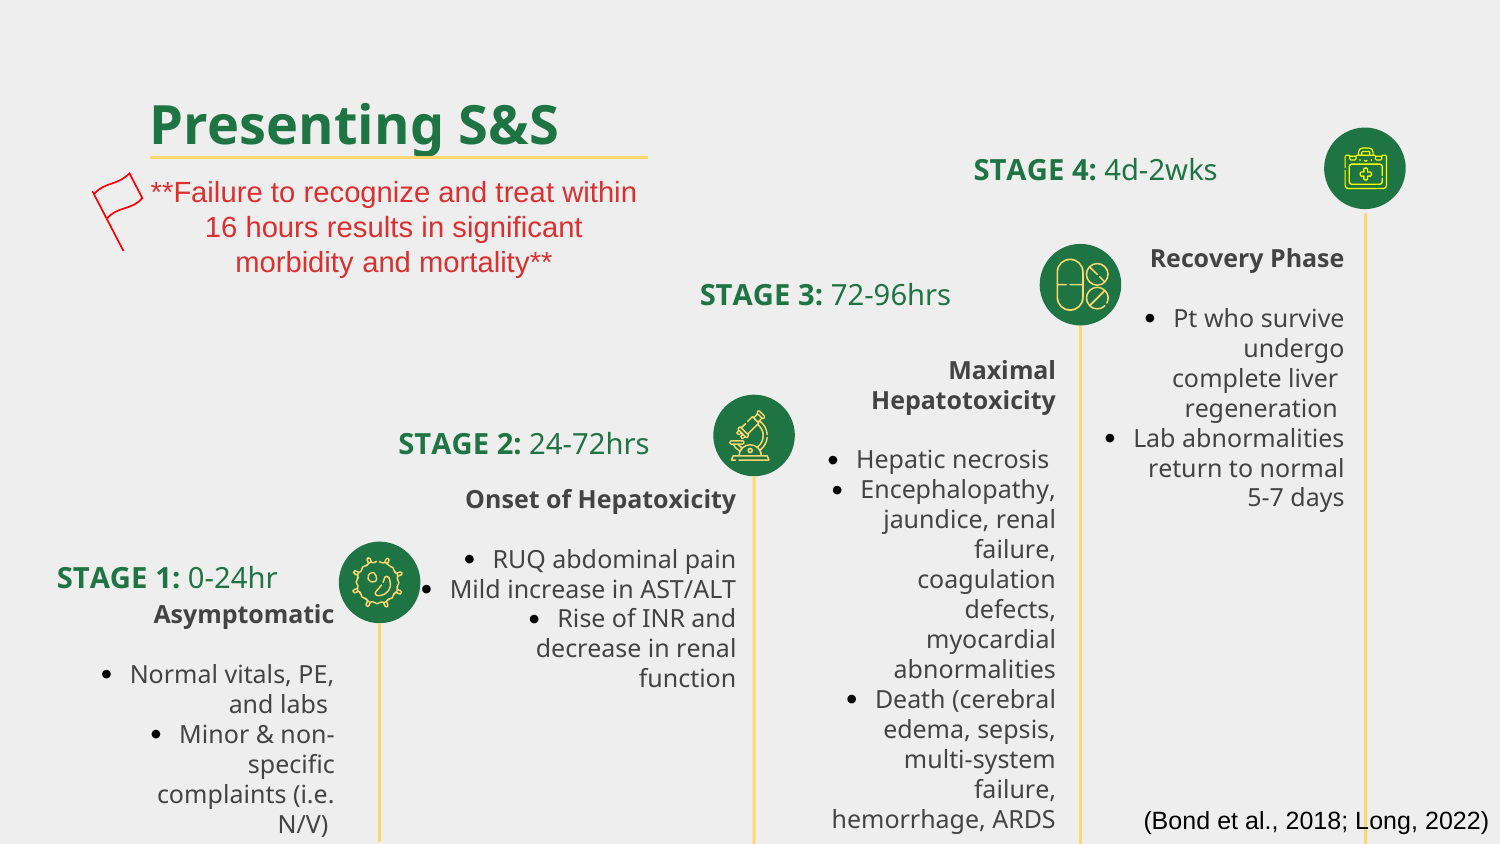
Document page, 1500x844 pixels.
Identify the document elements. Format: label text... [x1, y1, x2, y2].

subtitle Maximal Hepatotoxicity Hepatic necrosis Encephalopathy, jaundice, renal failure, coagulation defects, myocardial abnormalities Death (cerebral edema, sepsis, multi-system failure, hemorrhage, ARDS [757, 339, 1072, 769]
title STAGE 1: 0-24hr [41, 544, 322, 603]
text_box [1324, 127, 1406, 210]
text_box [713, 394, 795, 477]
text_box Recovery Phase Pt who survive undergo complete liver regeneration Lab abnormalities return to normal 5-7 days [1070, 227, 1360, 657]
title STAGE 3: 72-96hrs [684, 261, 1020, 320]
title Presenting S&S [134, 75, 1366, 170]
subtitle Asymptomatic Normal vitals, PE, and labs Minor & non-specific complaints (i.e. N/V) [60, 583, 350, 844]
subtitle Onset of Hepatoxicity RUQ abdominal pain Mild increase in AST/ALT Rise of INR and decrease in renal function [403, 468, 752, 774]
title STAGE 2: 24-72hrs [383, 410, 711, 469]
text_box [1039, 245, 1070, 325]
picture [71, 156, 182, 267]
text_box STAGE 4: 4d-2wks [958, 136, 1317, 195]
text_box (Bond et al., 2018; Long, 2022) [1128, 796, 1500, 843]
text_box [338, 541, 421, 624]
text_box **Failure to recognize and treat within 16 hours results in significant morbidity and mortality** [127, 165, 661, 287]
